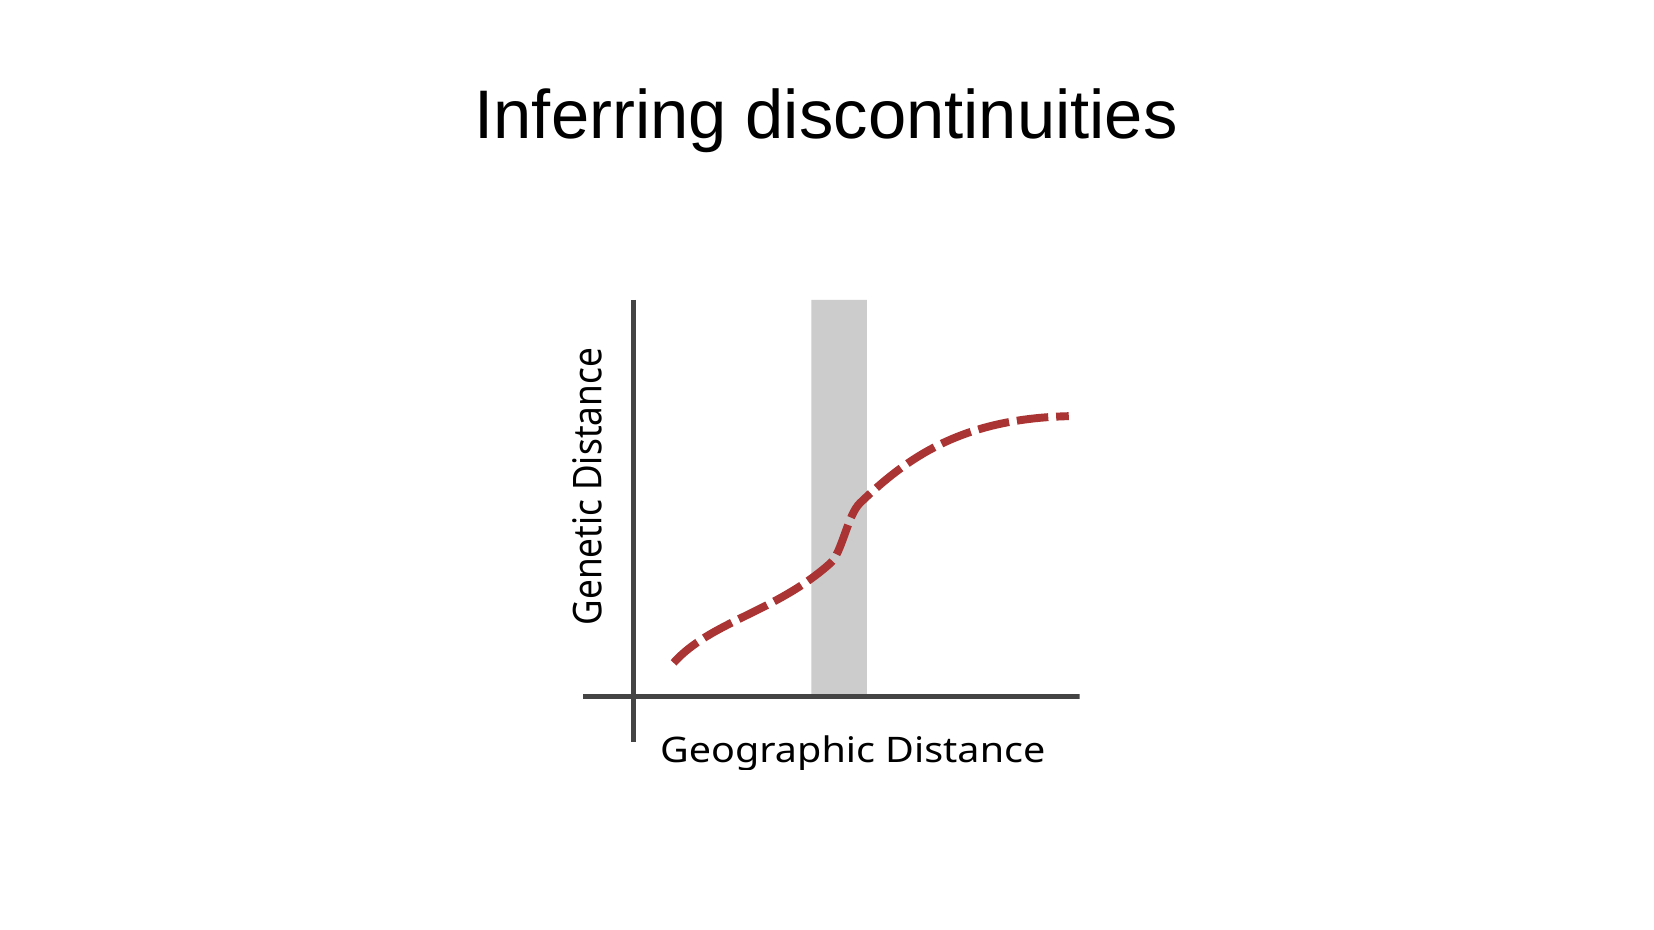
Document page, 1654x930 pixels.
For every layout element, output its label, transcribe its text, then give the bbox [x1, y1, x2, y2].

title Inferring discontinuities [82, 36, 1571, 193]
picture [569, 269, 1080, 810]
